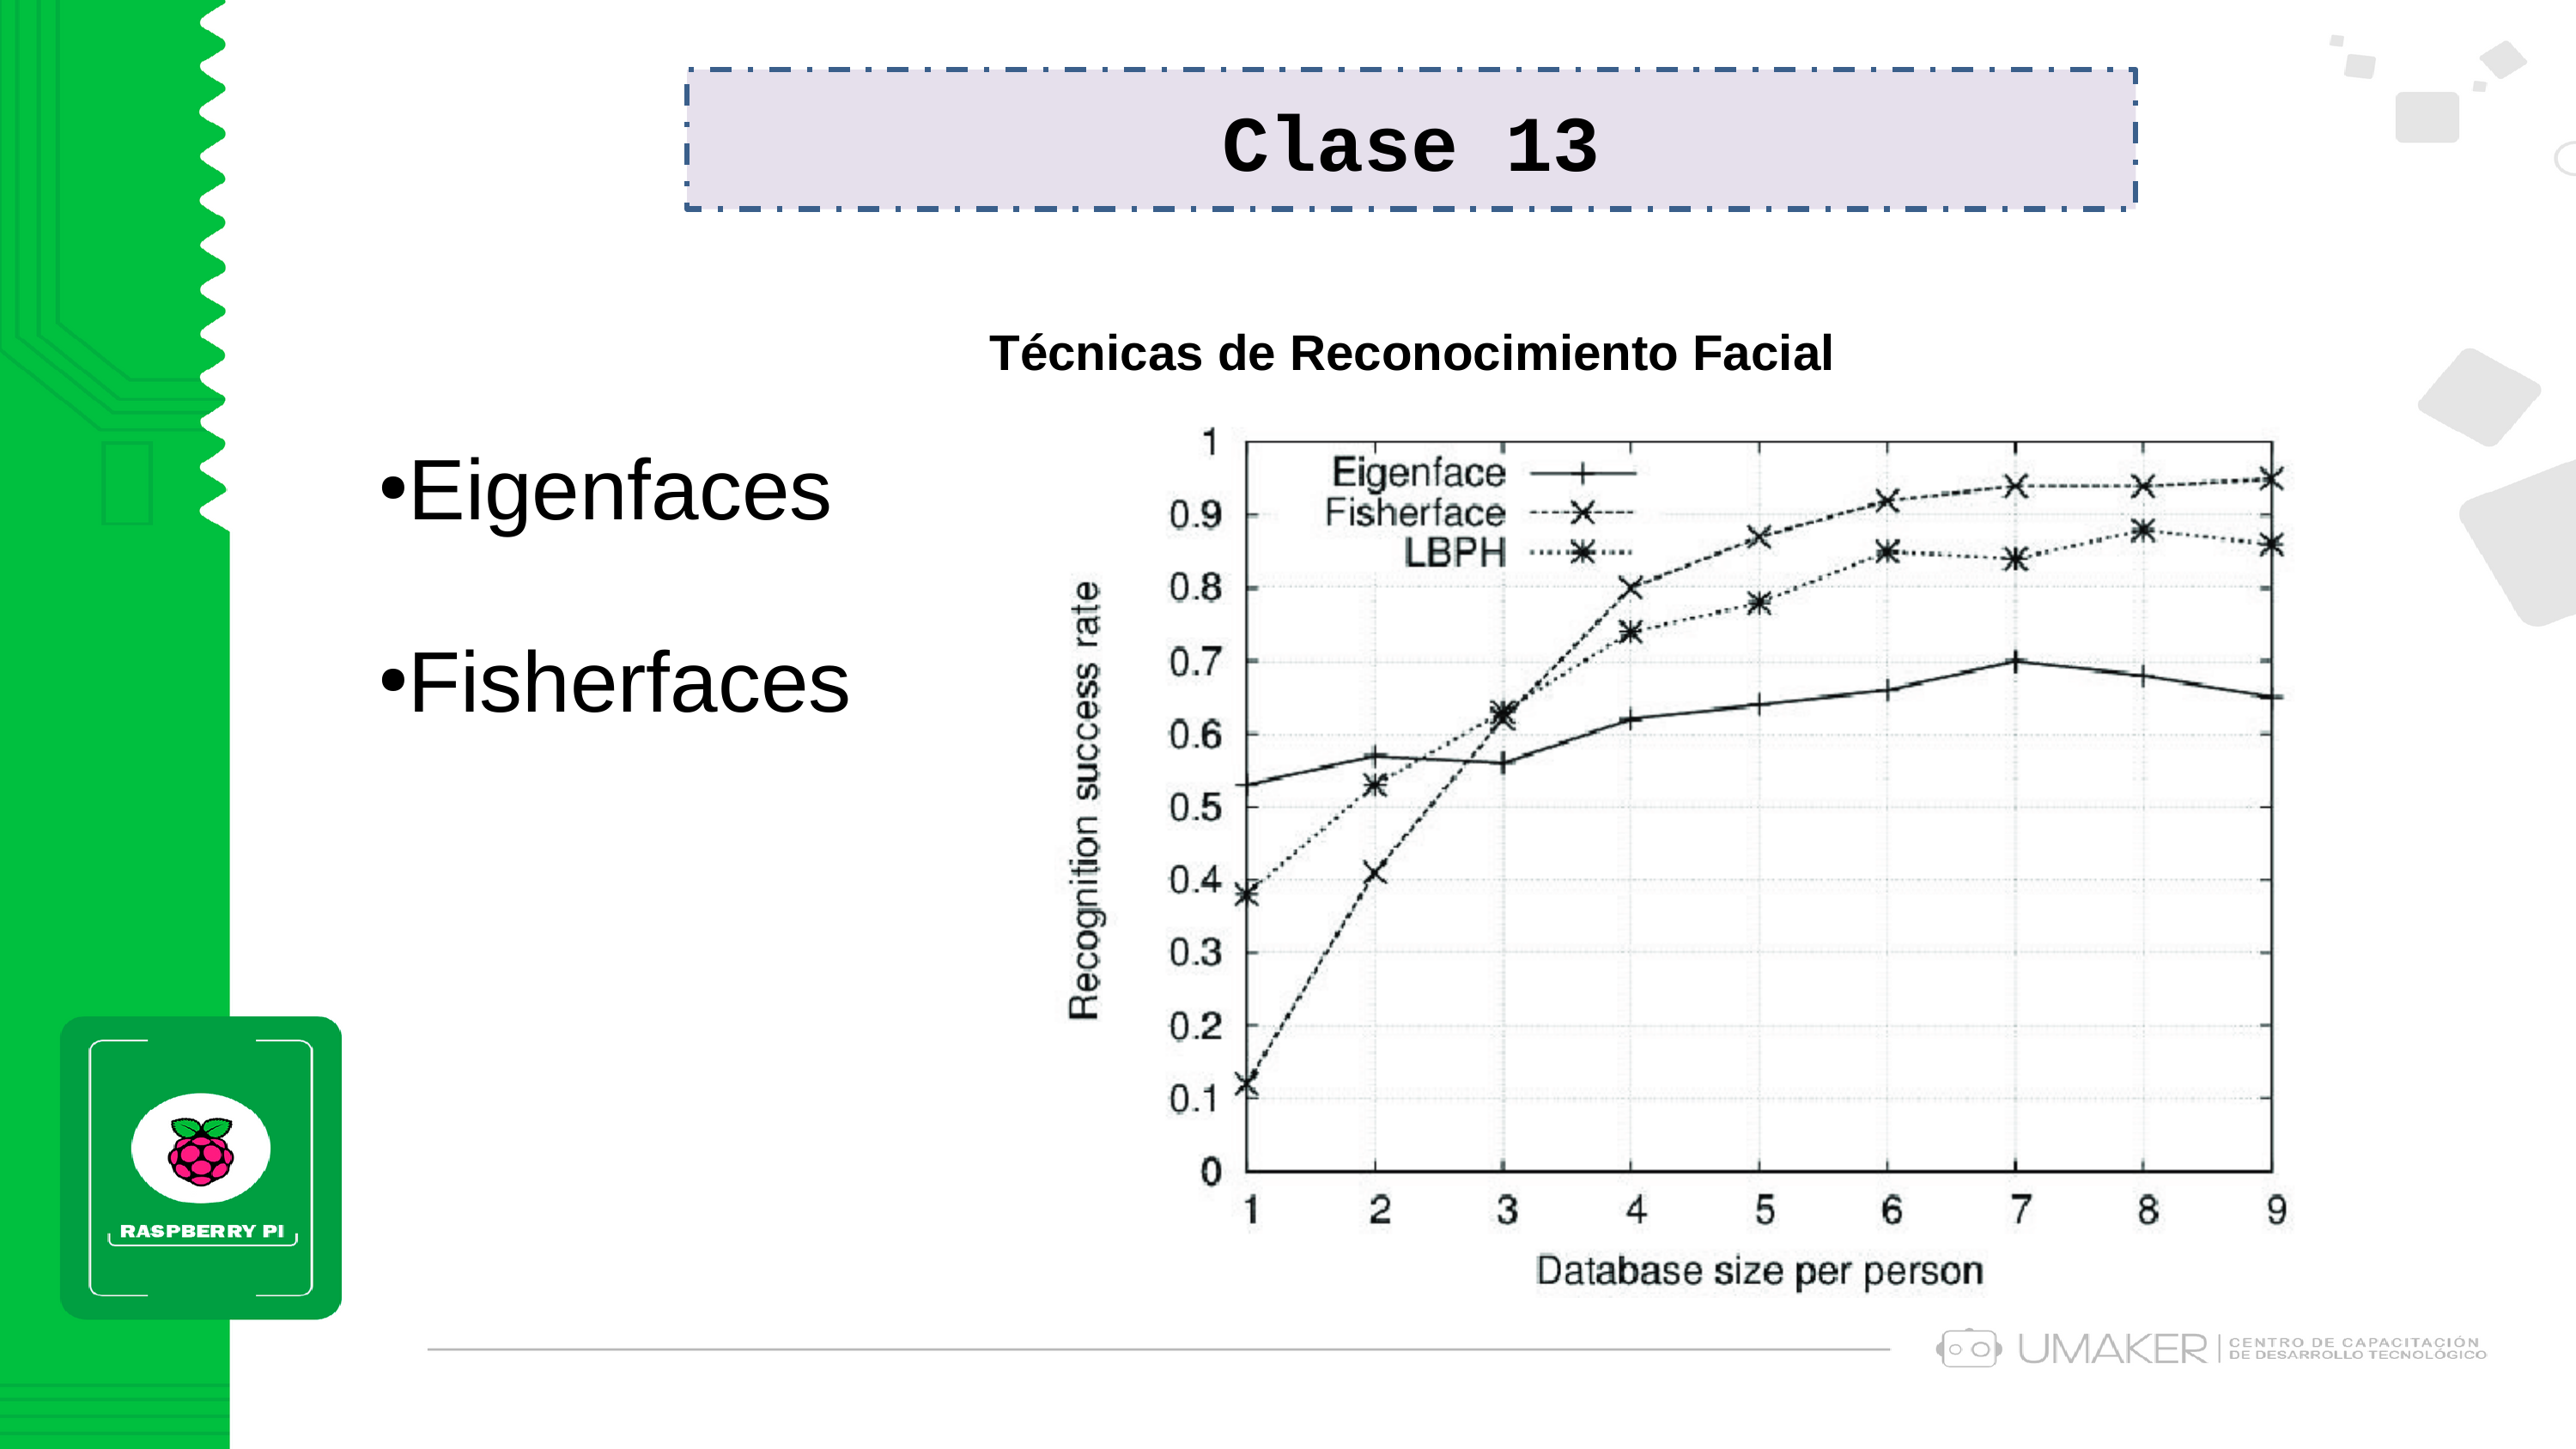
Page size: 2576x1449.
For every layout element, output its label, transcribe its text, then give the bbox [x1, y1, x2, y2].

text_box Técnicas de Reconocimiento Facial [331, 314, 2465, 1207]
text_box Eigenfaces Fisherfaces [365, 435, 1054, 1298]
picture [0, 0, 2576, 1449]
text_box Clase 13 [687, 70, 2136, 209]
